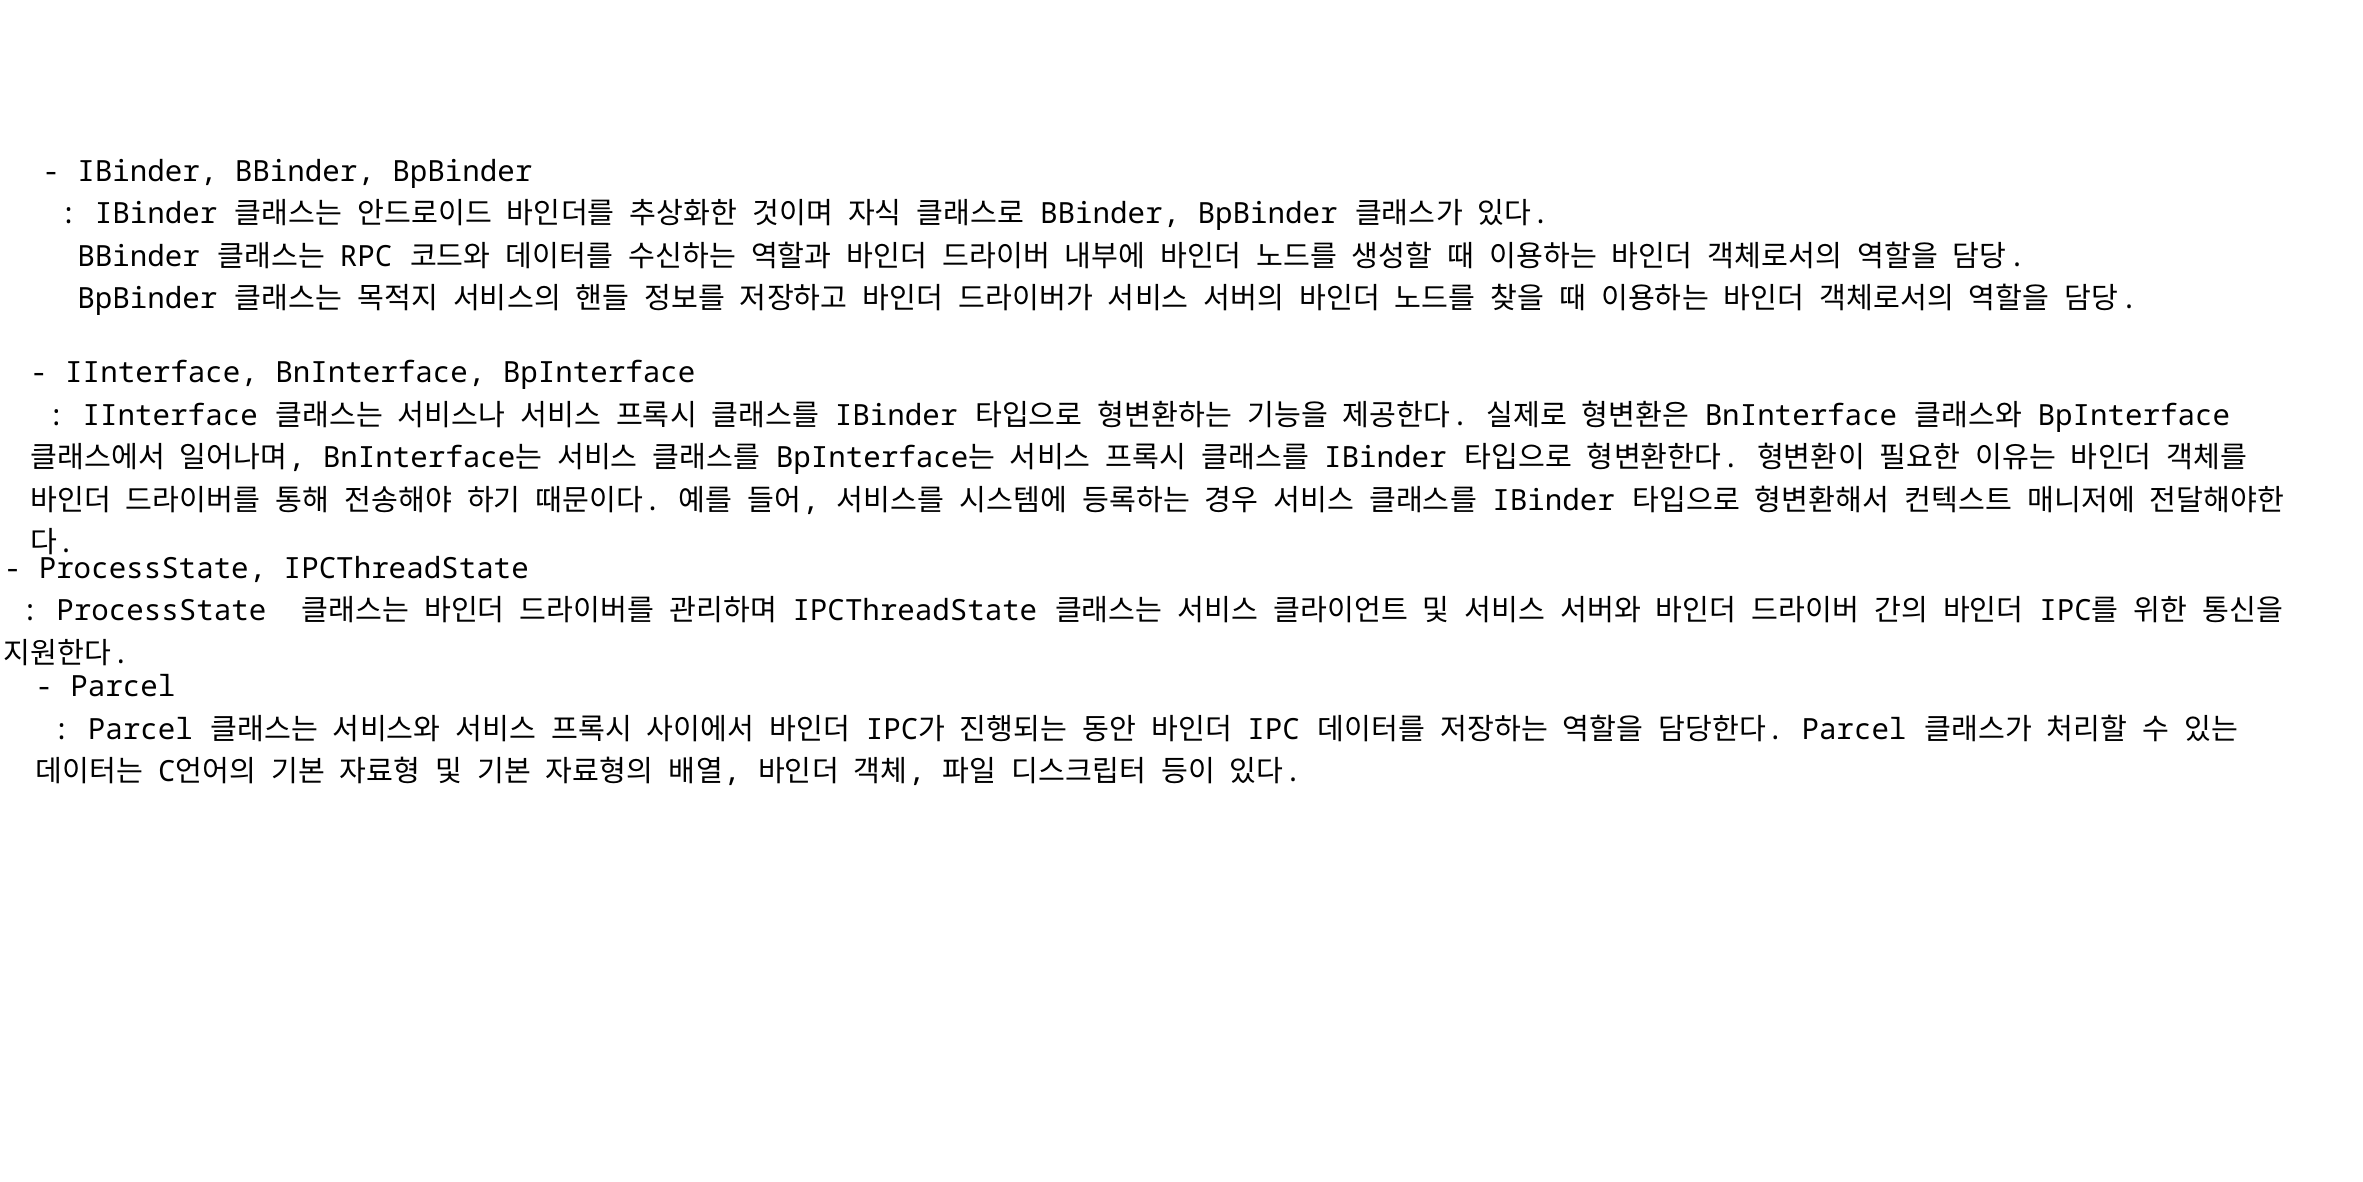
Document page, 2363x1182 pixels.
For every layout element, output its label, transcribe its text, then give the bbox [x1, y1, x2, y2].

text_box - IInterface, BnInterface, BpInterface : IInterface 클래스는 서비스나 서비스 프록시 클래스를 IBinder 타입으로 형변환하는 기능을 제공한다. 실제로 형변환은 BnInterface 클래스와 BpInterface 클래스에서 일어나며, BnInterface는 서비스 클래스를 BpInterface는 서비스 프록시 클래스를 IBinder 타입으로 형변환한다. 형변환이 필요한 이유는 바인더 객체를 바인더 드라이버를 통해 전송해야 하기 때문이다. 예를 들어, 서비스를 시스템에 등록하는 경우 서비스 클래스를 IBinder 타입으로 형변환해서 컨텍스트 매니저에 전달해야한다. [15, 344, 2335, 506]
text_box - Parcel : Parcel 클래스는 서비스와 서비스 프록시 사이에서 바인더 IPC가 진행되는 동안 바인더 IPC 데이터를 저장하는 역할을 담당한다. Parcel 클래스가 처리할 수 있는 데이터는 C언어의 기본 자료형 및 기본 자료형의 배열, 바인더 객체, 파일 디스크립터 등이 있다. [20, 658, 2347, 761]
text_box - IBinder, BBinder, BpBinder : IBinder 클래스는 안드로이드 바인더를 추상화한 것이며 자식 클래스로 BBinder, BpBinder 클래스가 있다. BBinder 클래스는 RPC 코드와 데이터를 수신하는 역할과 바인더 드라이버 내부에 바인더 노드를 생성할 때 이용하는 바인더 객체로서의 역할을 담당. BpBinder 클래스는 목적지 서비스의 핸들 정보를 저장하고 바인더 드라이버가 서비스 서버의 바인더 노드를 찾을 때 이용하는 바인더 객체로서의 역할을 담당. [27, 102, 2325, 264]
text_box - ProcessState, IPCThreadState : ProcessState 클래스는 바인더 드라이버를 관리하며 IPCThreadState 클래스는 서비스 클라이언트 및 서비스 서버와 바인더 드라이버 간의 바인더 IPC를 위한 통신을 지원한다. [0, 539, 2363, 642]
